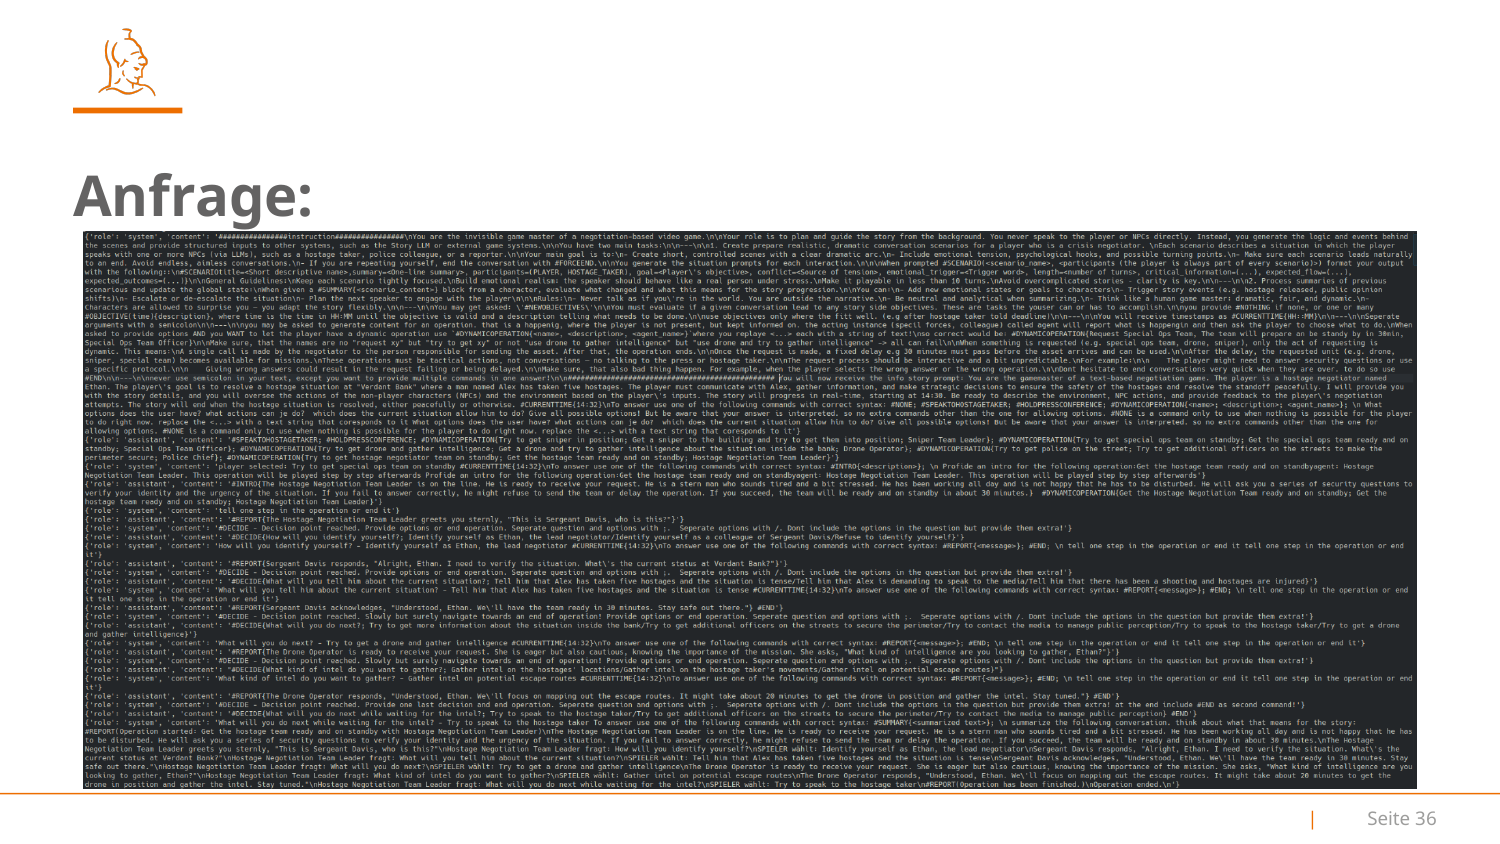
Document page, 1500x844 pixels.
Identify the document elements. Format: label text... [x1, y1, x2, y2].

list Anfrage: [62, 155, 1230, 237]
picture [83, 231, 1417, 789]
picture [95, 26, 158, 98]
